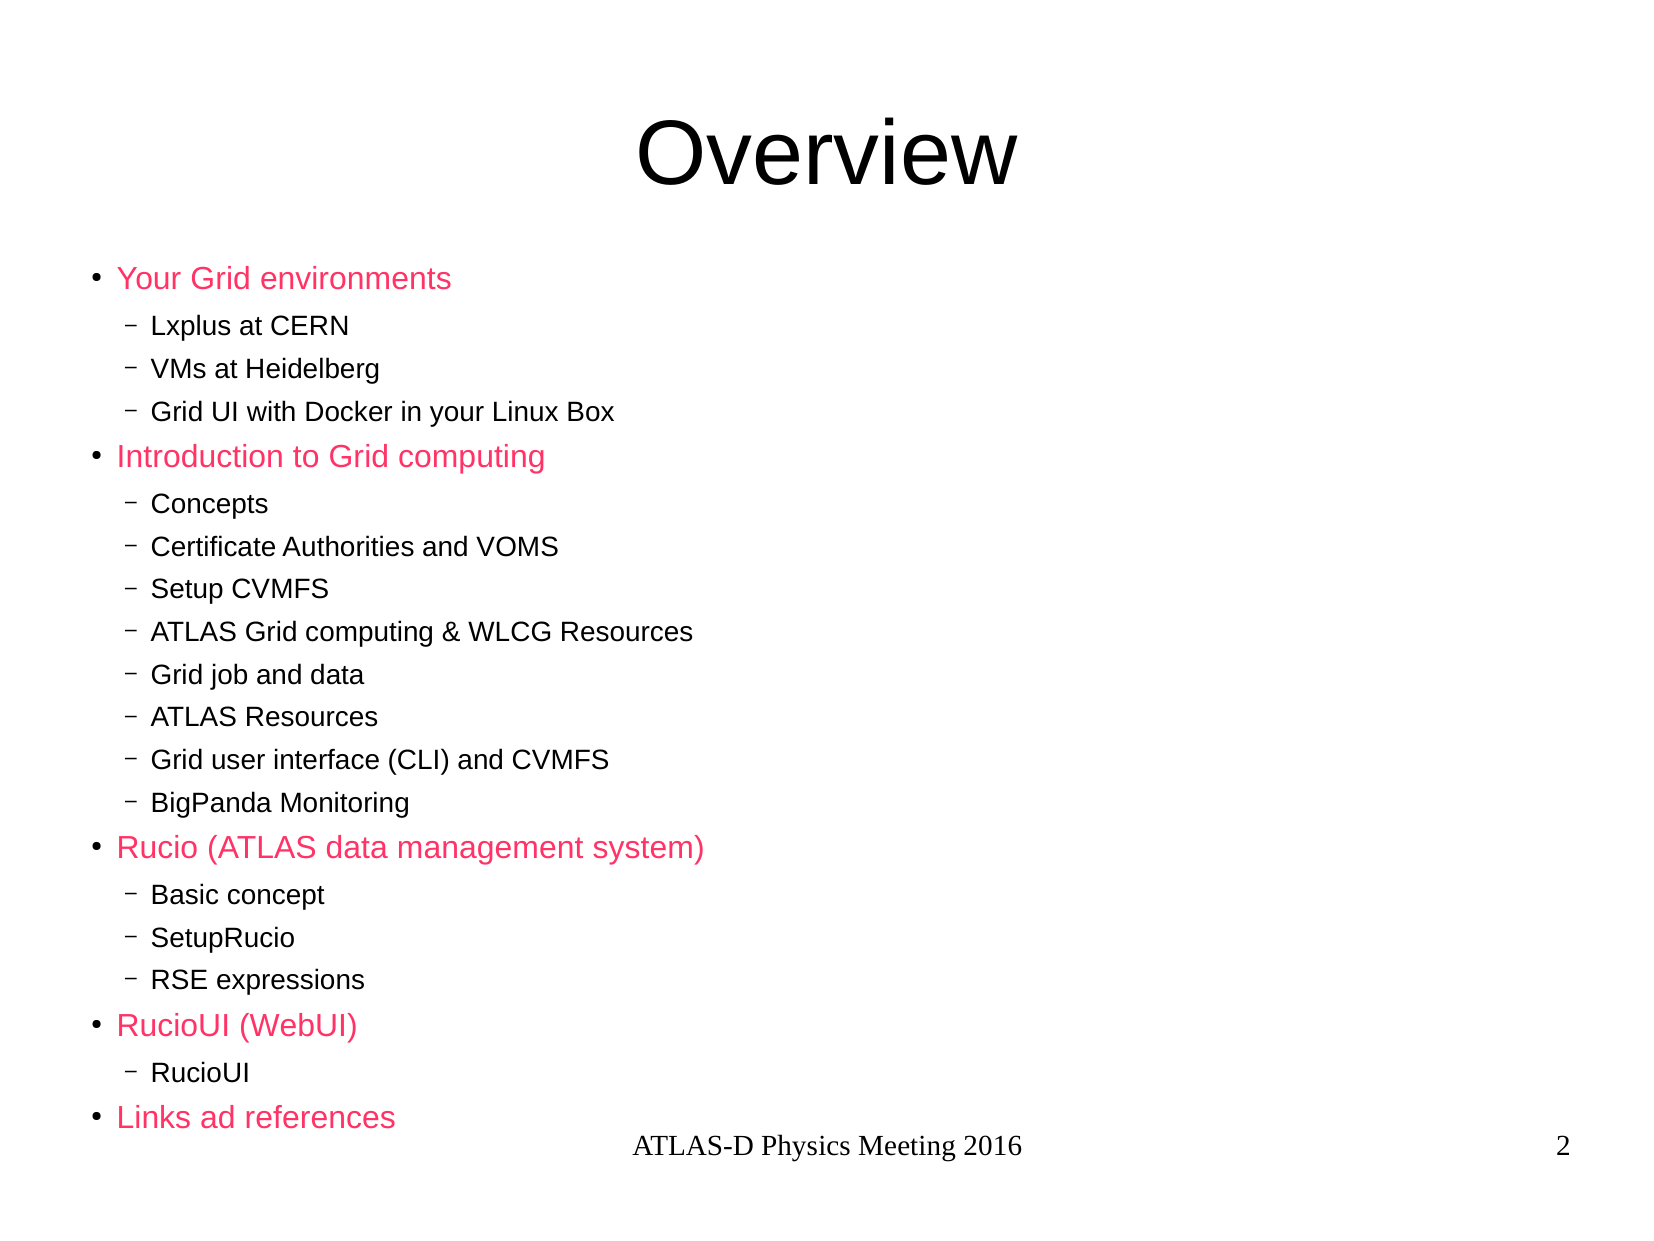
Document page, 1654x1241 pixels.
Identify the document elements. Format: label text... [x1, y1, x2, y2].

list Your Grid environments Lxplus at CERN VMs at Heidelberg Grid UI with Docker in your Linux Box Introduction to Grid computing Concepts Certificate Authorities and VOMS Setup CVMFS ATLAS Grid computing & WLCG Resources Grid job and data ATLAS Resources Grid user interface (CLI) and CVMFS BigPanda Monitoring Rucio (ATLAS data management system) Basic concept SetupRucio RSE expressions RucioUI (WebUI) RucioUI Links ad references [82, 260, 1571, 1141]
title Overview [82, 49, 1571, 257]
